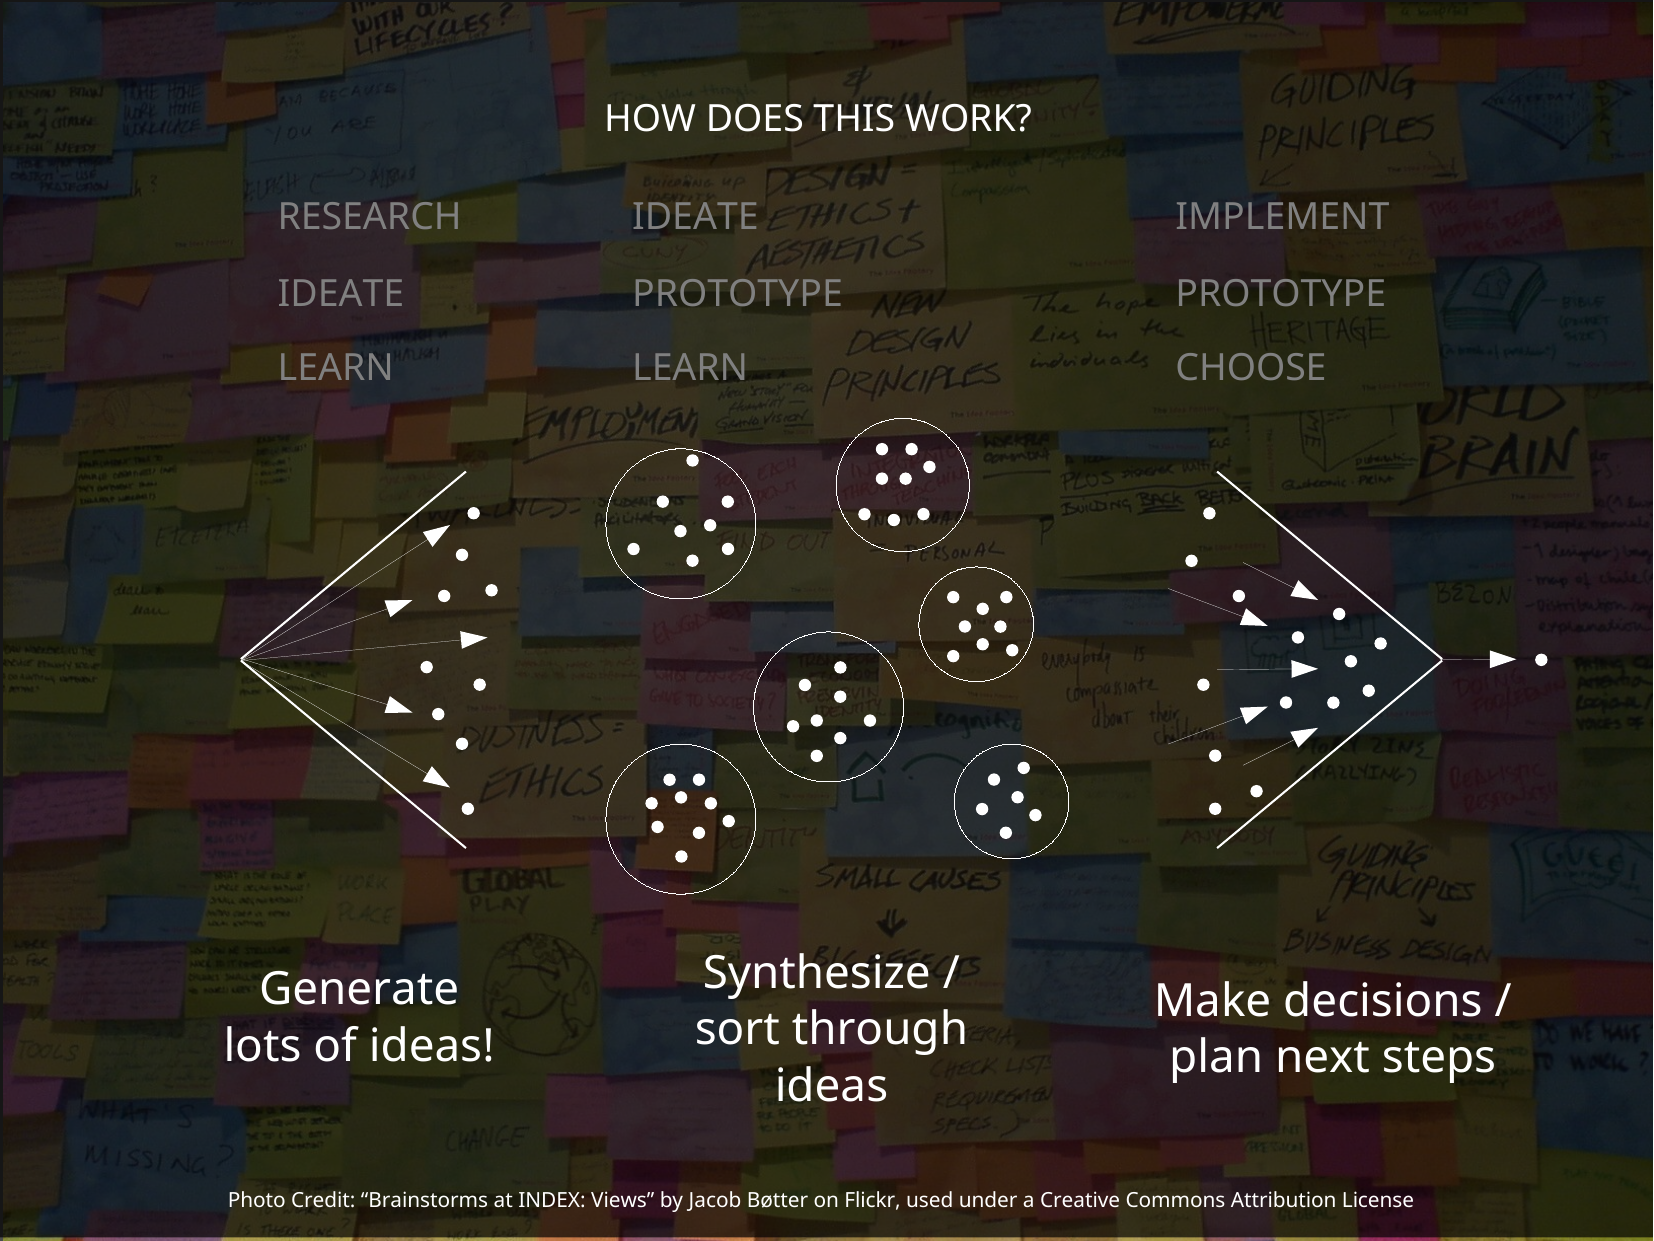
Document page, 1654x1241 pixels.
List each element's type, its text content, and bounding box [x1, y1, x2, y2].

title RESEARCH [277, 196, 553, 242]
title Photo Credit: “Brainstorms at INDEX: Views” by Jacob Bøtter on Flickr, used under a Creative Commons Attribution License [38, 1155, 1614, 1241]
title Make decisions / plan next steps [1146, 924, 1519, 1132]
title LEARN [277, 346, 553, 393]
title LEARN [632, 346, 907, 393]
title PROTOTYPE [1175, 272, 1450, 319]
title IMPLEMENT [1175, 196, 1450, 242]
title IDEATE [277, 272, 553, 319]
text_box [0, 0, 1653, 1238]
title Generate lots of ideas! [209, 933, 510, 1099]
title PROTOTYPE [632, 272, 907, 319]
title IDEATE [632, 196, 907, 242]
title Synthesize / sort through ideas [681, 945, 982, 1111]
title CHOOSE [1175, 346, 1450, 393]
title HOW DOES THIS WORK? [112, 75, 1524, 166]
